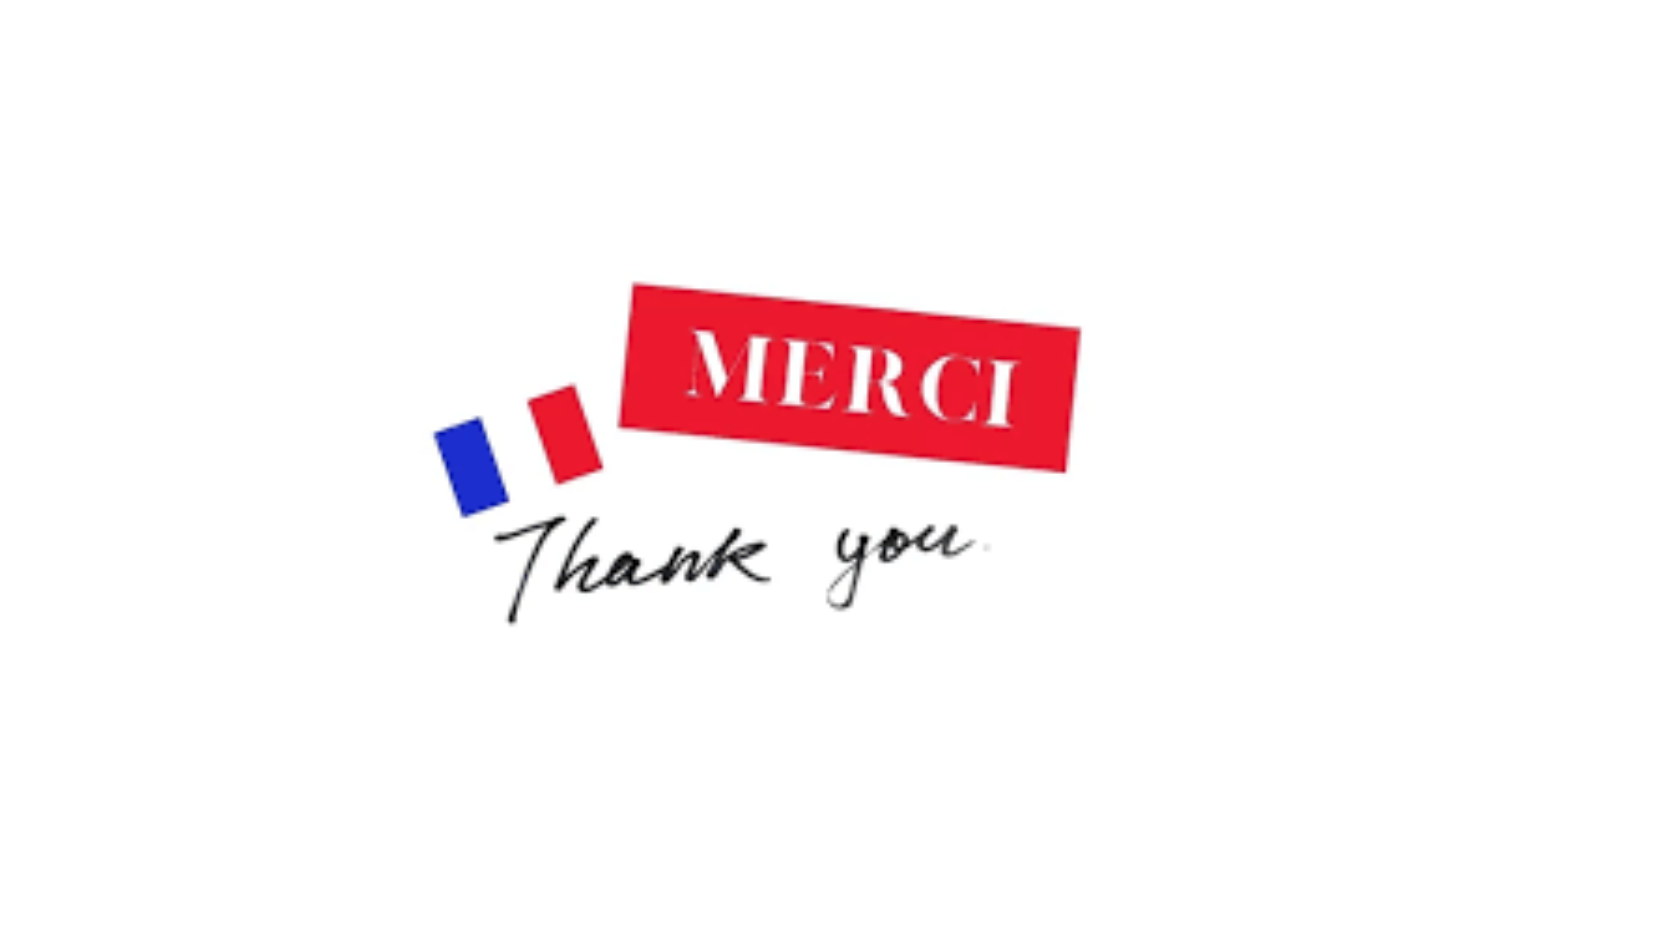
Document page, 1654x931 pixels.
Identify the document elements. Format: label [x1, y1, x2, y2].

picture [234, 160, 1351, 788]
